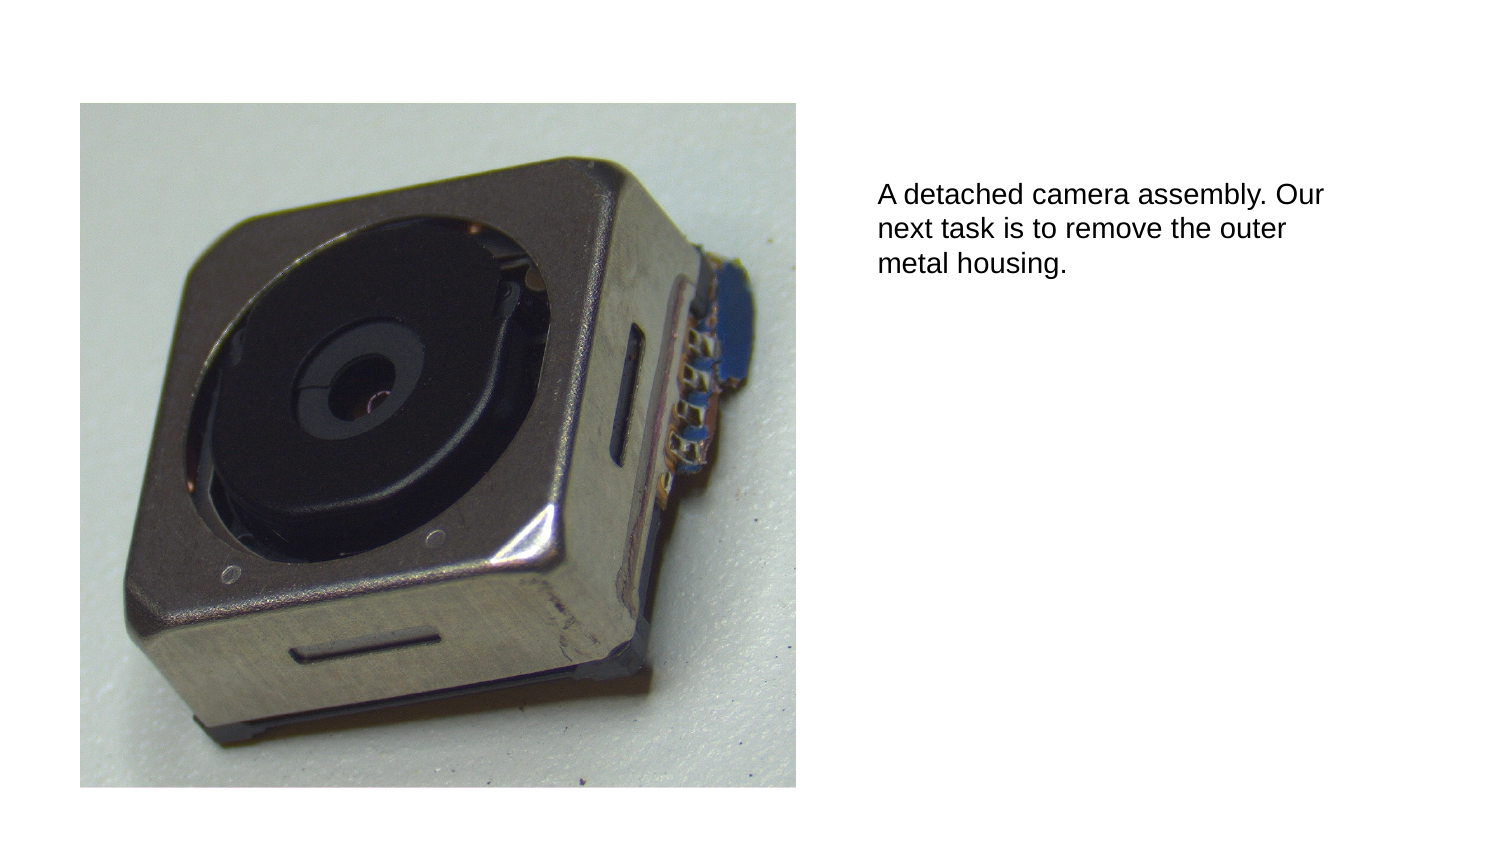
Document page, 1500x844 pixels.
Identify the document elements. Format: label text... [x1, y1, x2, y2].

text_box A detached camera assembly. Our next task is to remove the outer metal housing. [862, 159, 1351, 295]
picture [80, 102, 796, 788]
